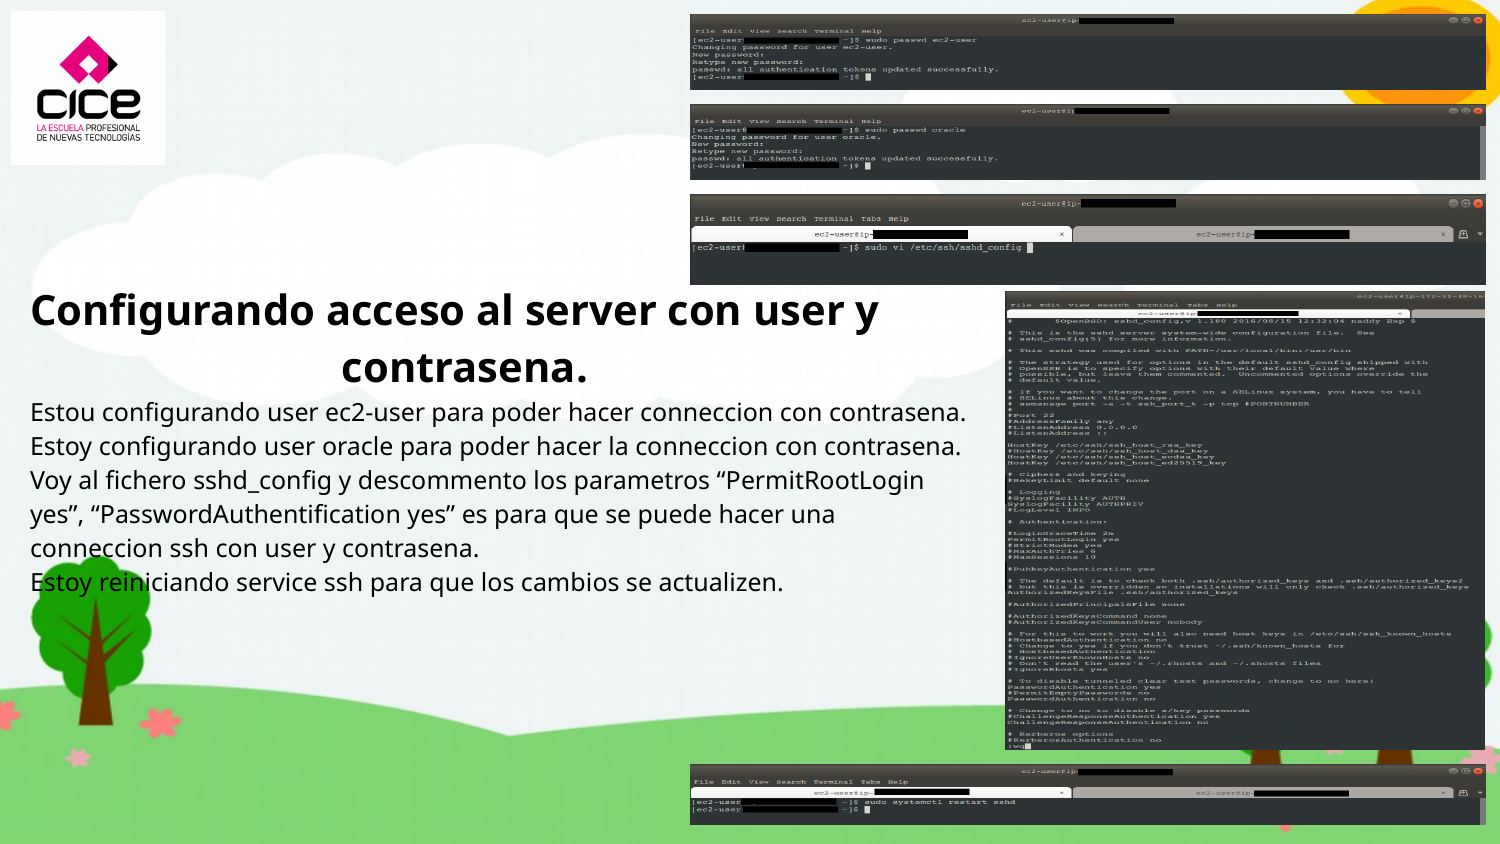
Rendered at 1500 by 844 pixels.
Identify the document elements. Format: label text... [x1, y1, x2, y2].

picture [0, 0, 1500, 844]
title Configurando acceso al server con user y contrasena. Estou configurando user ec2-user para poder hacer conneccion con contrasena. Estoy configurando user oracle para poder hacer la conneccion con contrasena. Voy al fichero sshd_config y descommento los parametros “PermitRootLogin yes”, “PasswordAuthentification yes” es para que se puede hacer una conneccion ssh con user y contrasena. Estoy reiniciando service ssh para que los cambios se actualizen. [30, 311, 976, 569]
